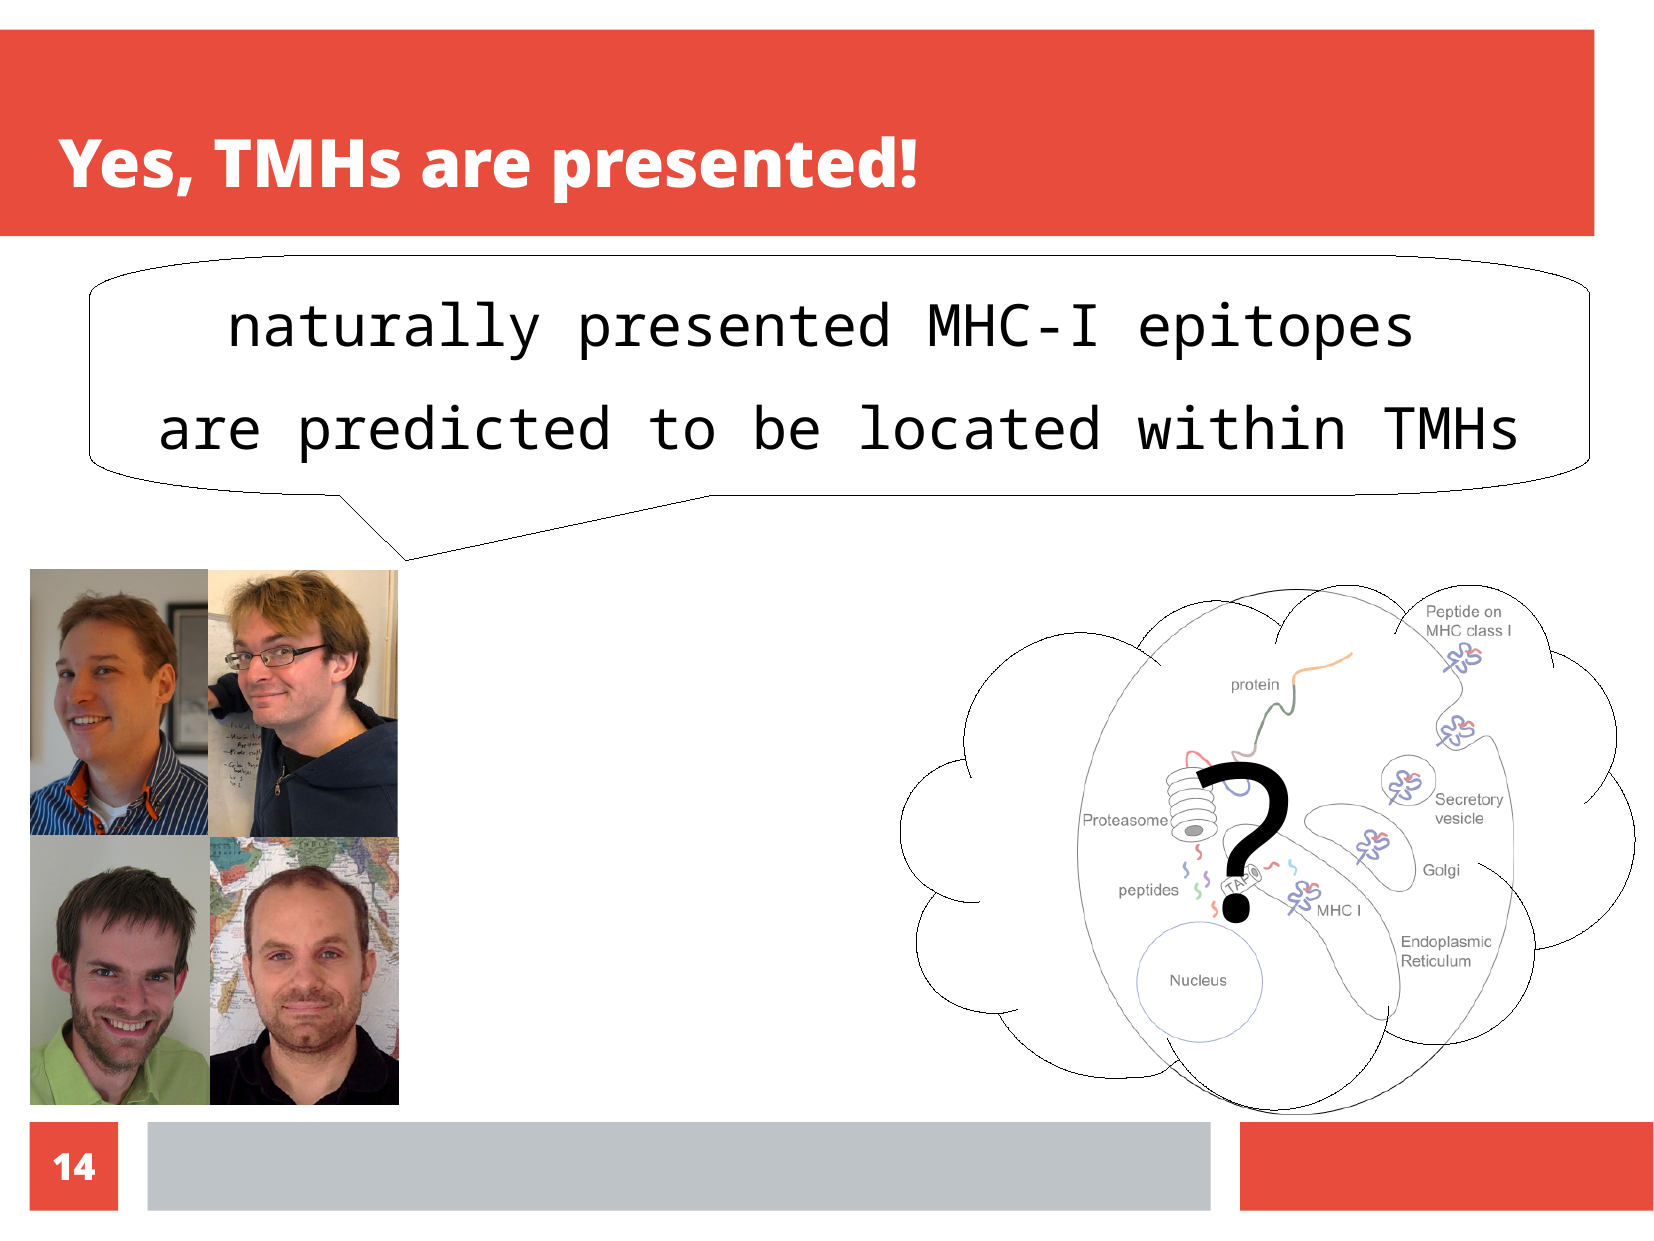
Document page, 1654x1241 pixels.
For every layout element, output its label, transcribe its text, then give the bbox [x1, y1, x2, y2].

text_box naturally presented MHC-I epitopes are predicted to be located within TMHs [89, 255, 1590, 561]
text_box ? [900, 585, 1636, 1111]
picture [30, 569, 399, 1106]
title Yes, TMHs are presented! [59, 59, 1595, 207]
picture [1077, 1010, 1514, 1115]
picture [1375, 589, 1440, 612]
picture [1499, 589, 1514, 597]
picture [1077, 589, 1320, 647]
